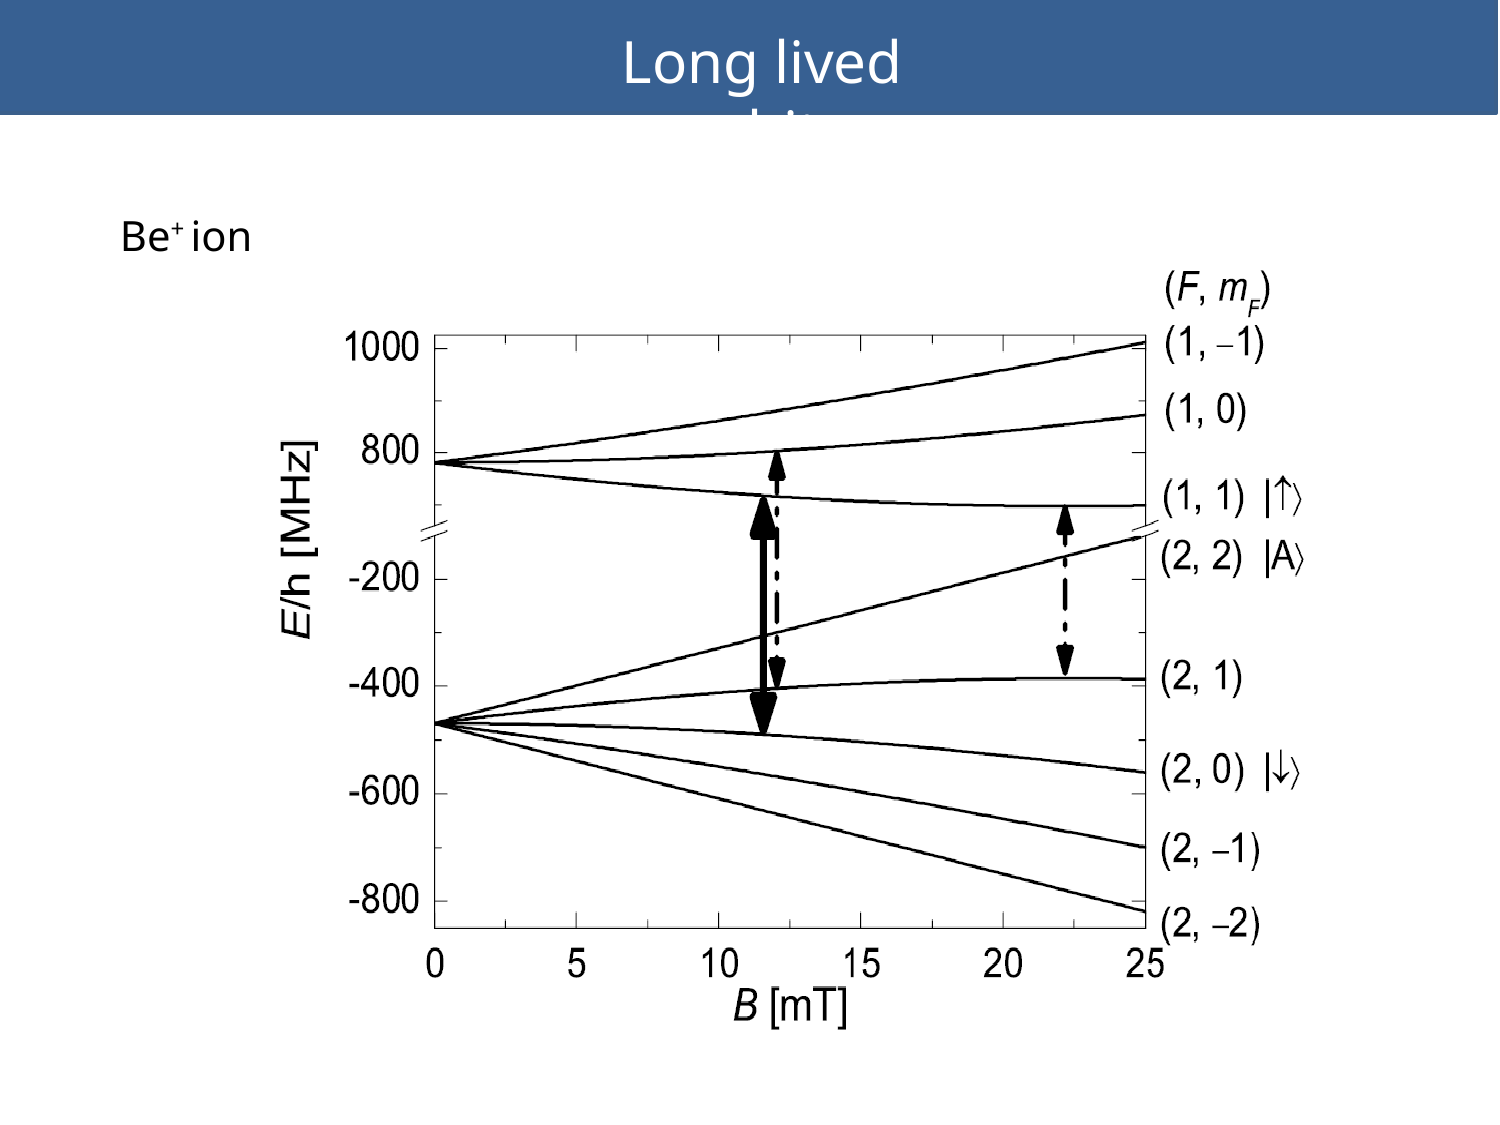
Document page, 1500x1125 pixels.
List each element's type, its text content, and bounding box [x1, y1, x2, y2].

text_box Be+ ion [105, 202, 261, 267]
picture [245, 225, 1356, 1062]
text_box Long lived qubits [526, 18, 998, 104]
